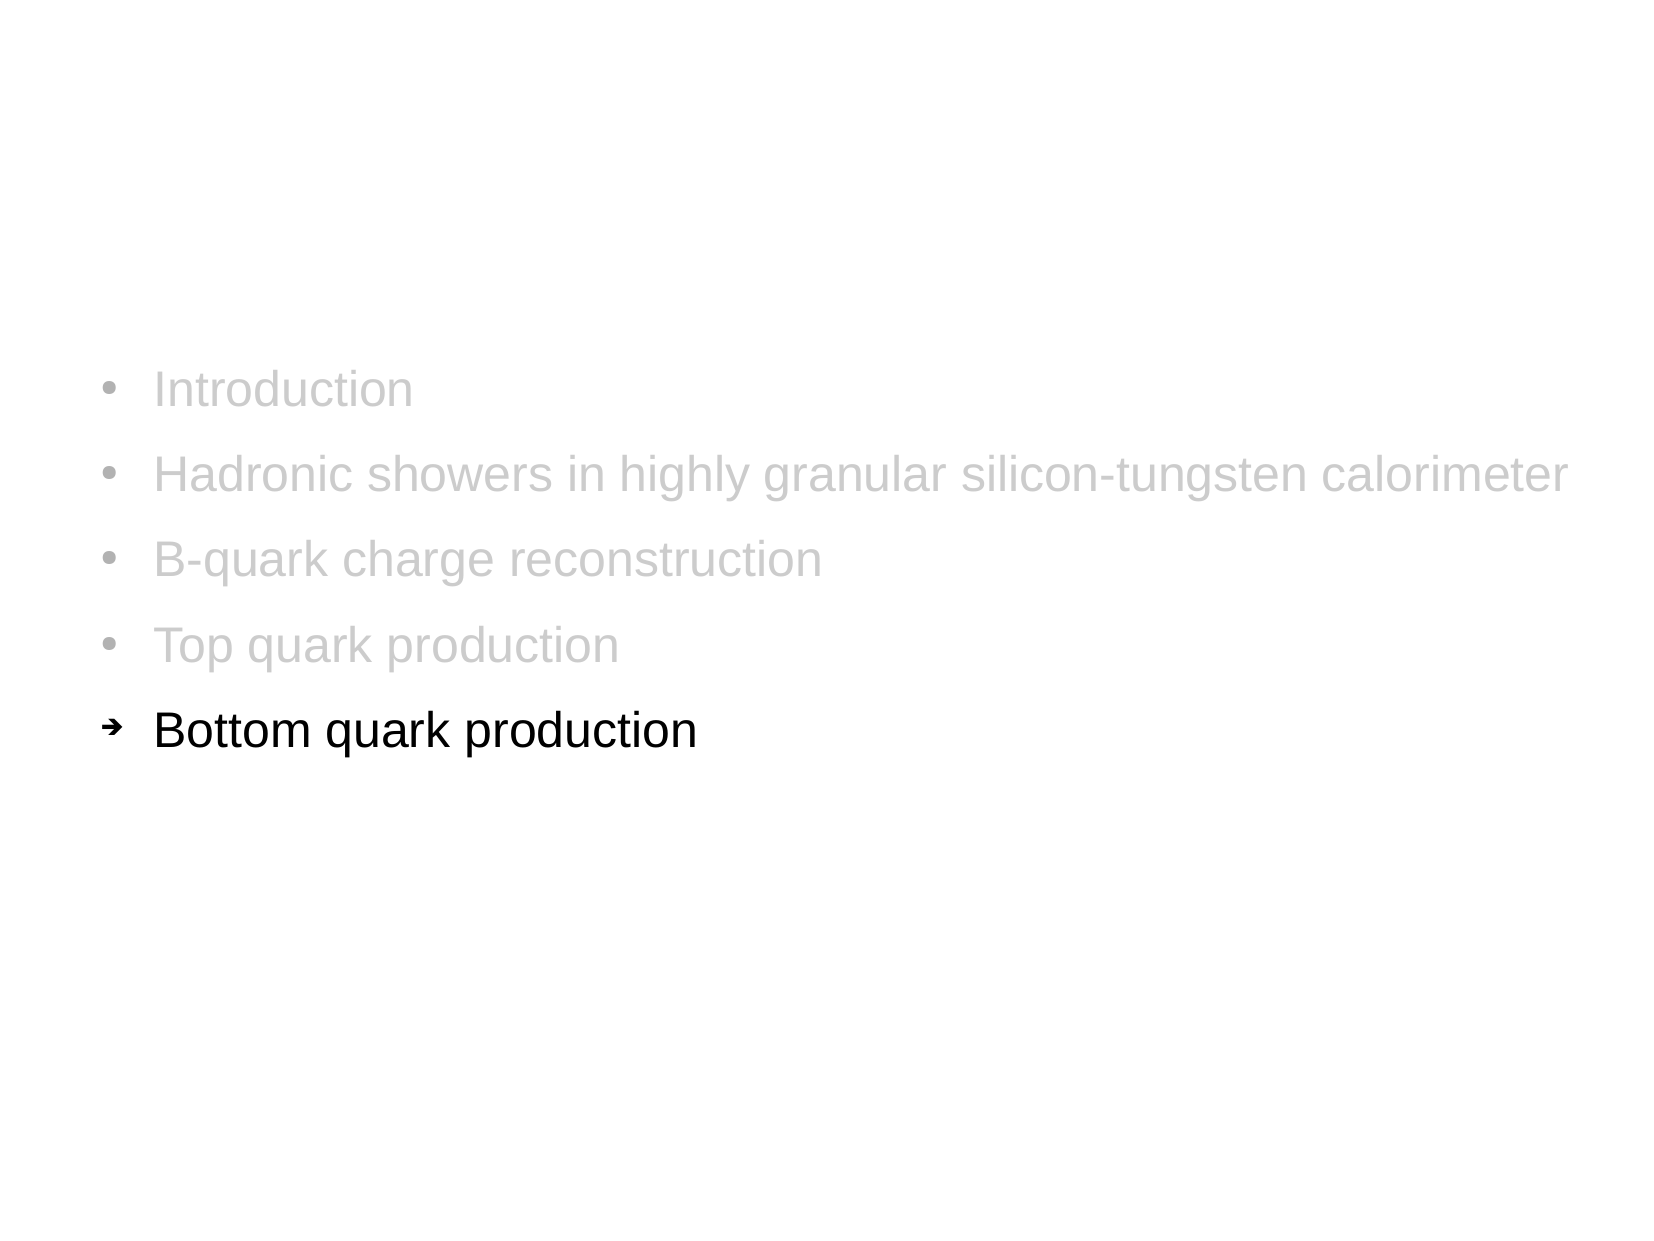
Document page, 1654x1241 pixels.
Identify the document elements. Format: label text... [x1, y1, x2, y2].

list Introduction Hadronic showers in highly granular silicon-tungsten calorimeter B-quark charge reconstruction Top quark production Bottom quark production [82, 361, 1571, 1081]
